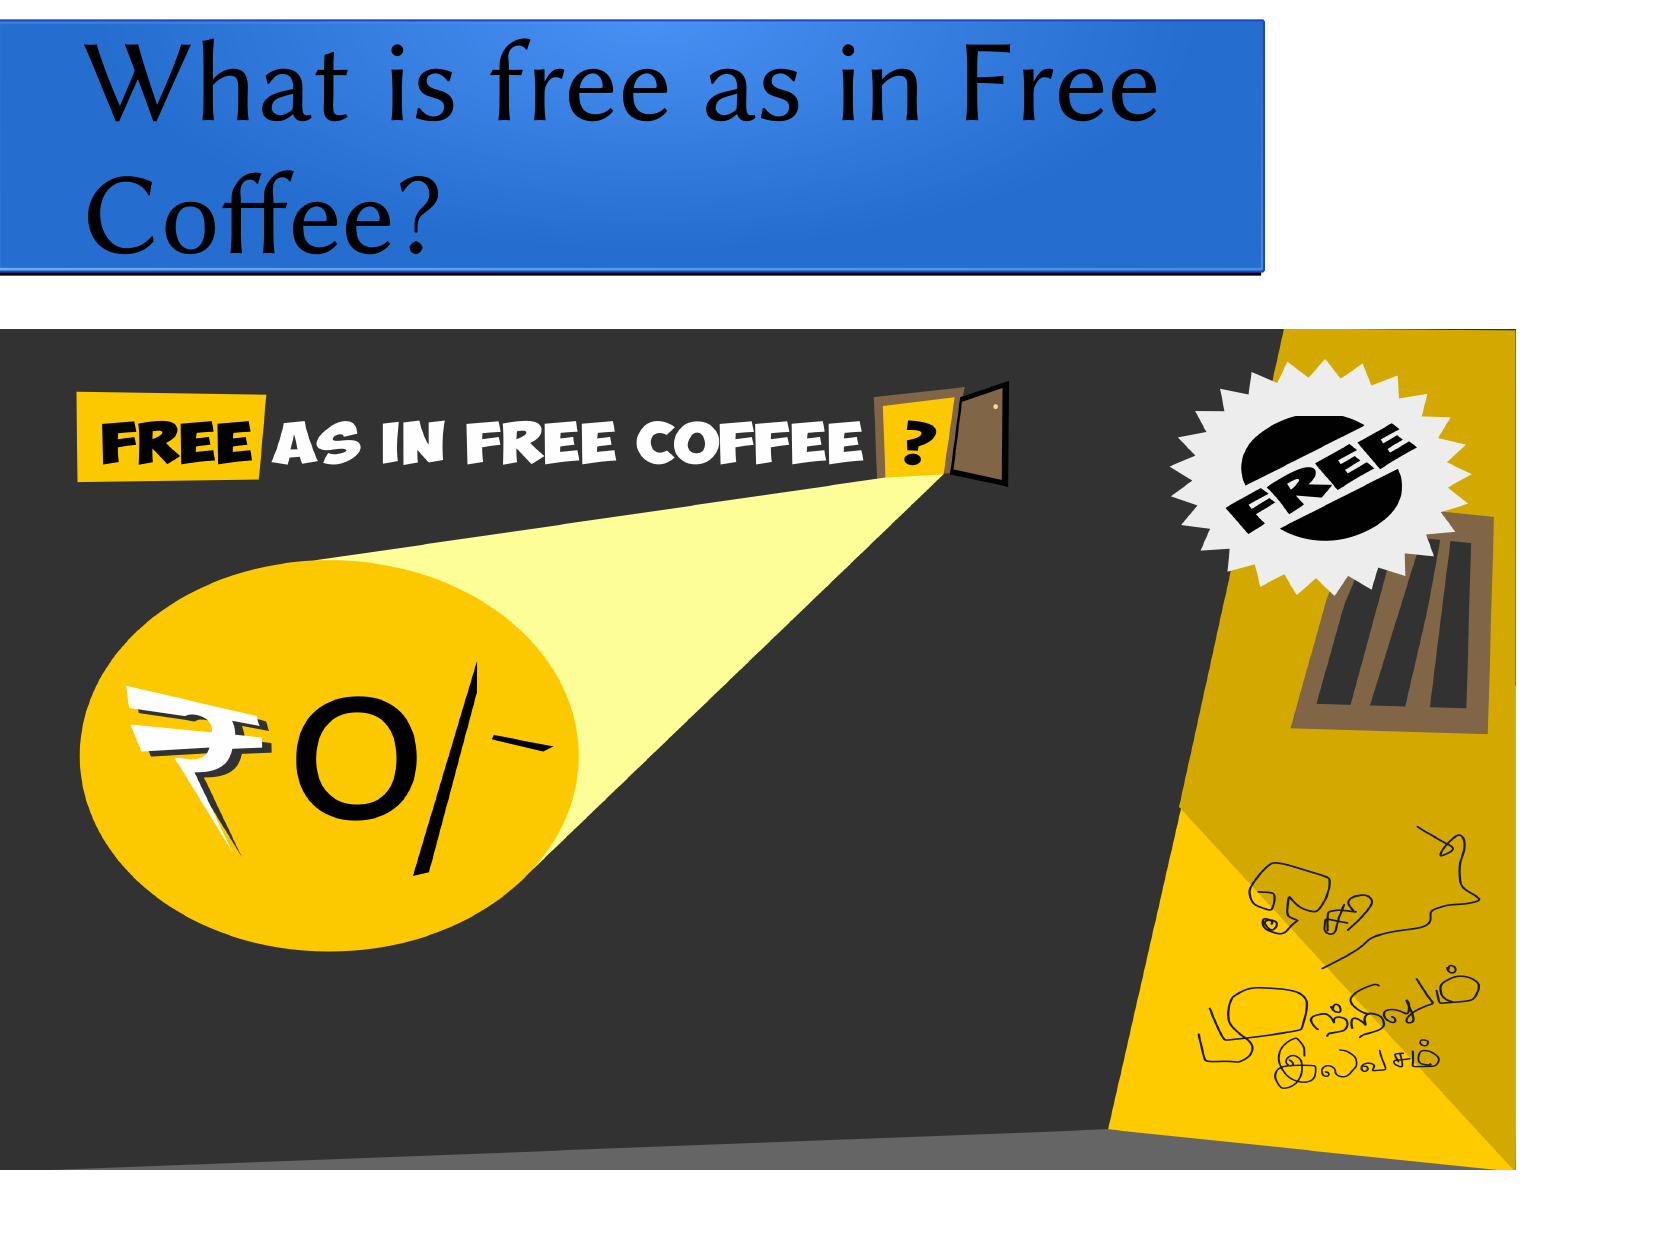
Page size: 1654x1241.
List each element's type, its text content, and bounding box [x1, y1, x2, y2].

picture [0, 329, 1516, 1171]
title What is free as in Free Coffee? [82, 13, 1235, 286]
